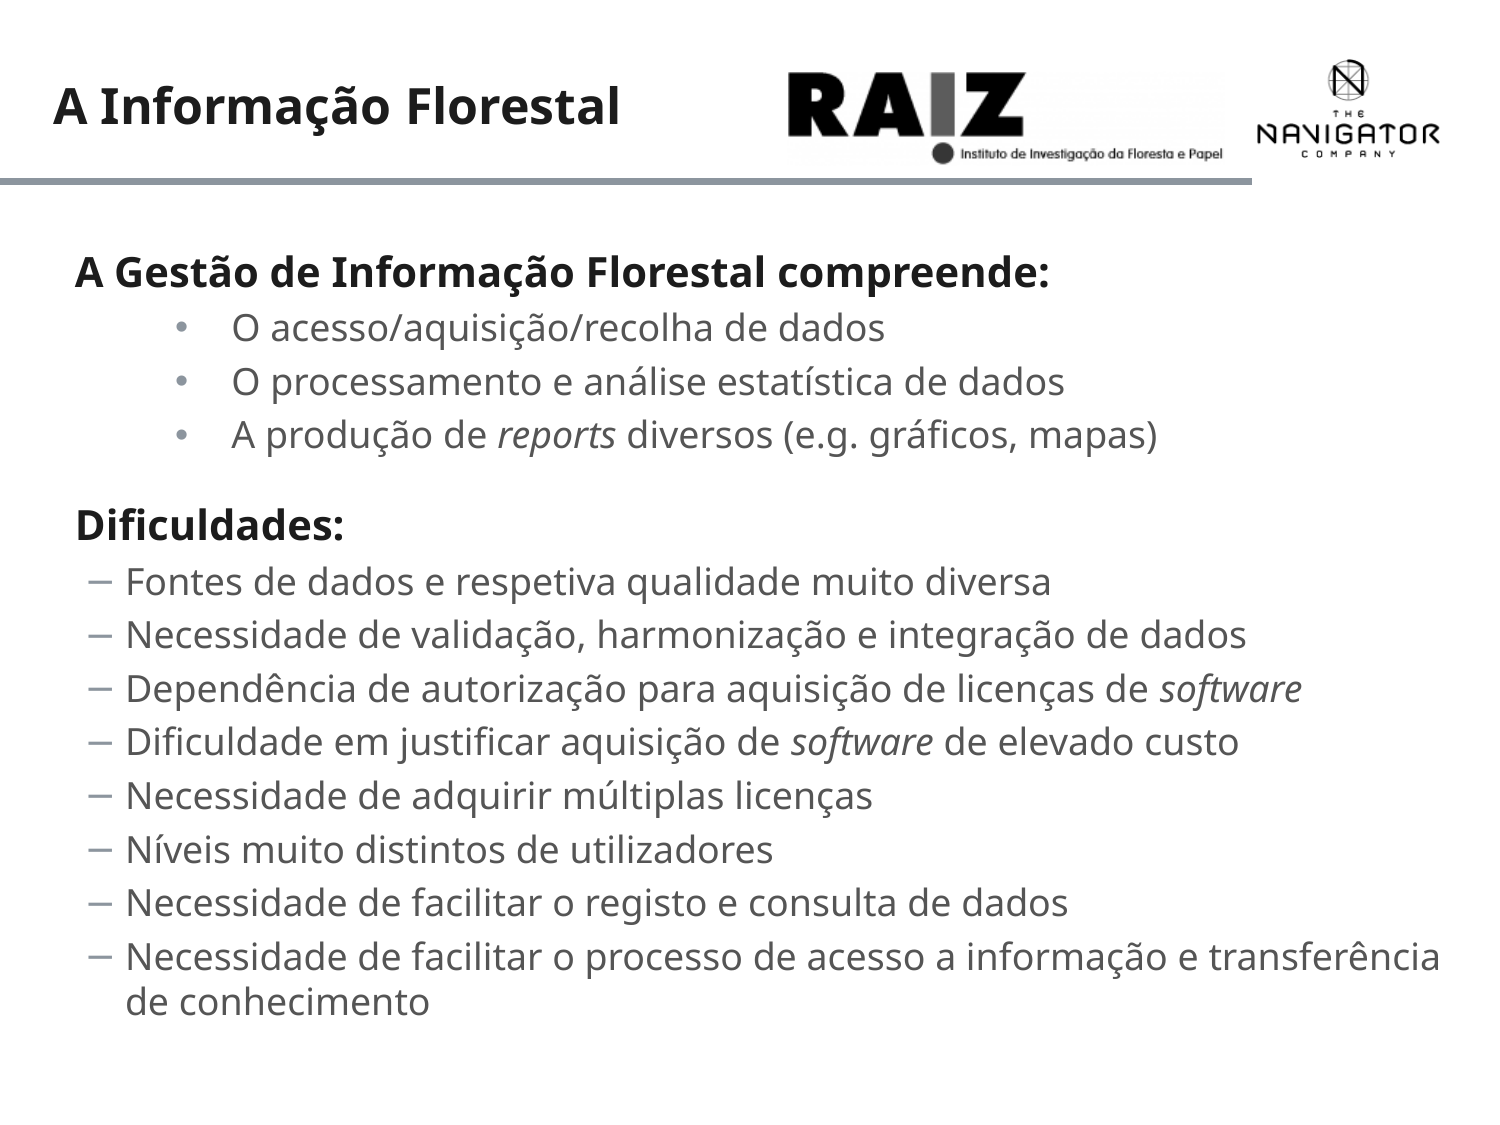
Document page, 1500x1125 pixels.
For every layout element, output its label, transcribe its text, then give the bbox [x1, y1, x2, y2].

title A Informação Florestal [41, 41, 1247, 177]
picture [1231, 40, 1467, 177]
list A Gestão de Informação Florestal compreende: O acesso/aquisição/recolha de dados O processamento e análise estatística de dados A produção de reports diversos (e.g. gráficos, mapas) Dificuldades: Fontes de dados e respetiva qualidade muito diversa Necessidade de validação, harmonização e integração de dados Dependência de autorização para aquisição de licenças de software Dificuldade em justificar aquisição de software de elevado custo Necessidade de adquirir múltiplas licenças Níveis muito distintos de utilizadores Necessidade de facilitar o registo e consulta de dados Necessidade de facilitar o processo de acesso a informação e transferência de conhecimento [63, 239, 1463, 1088]
picture [787, 71, 1225, 166]
